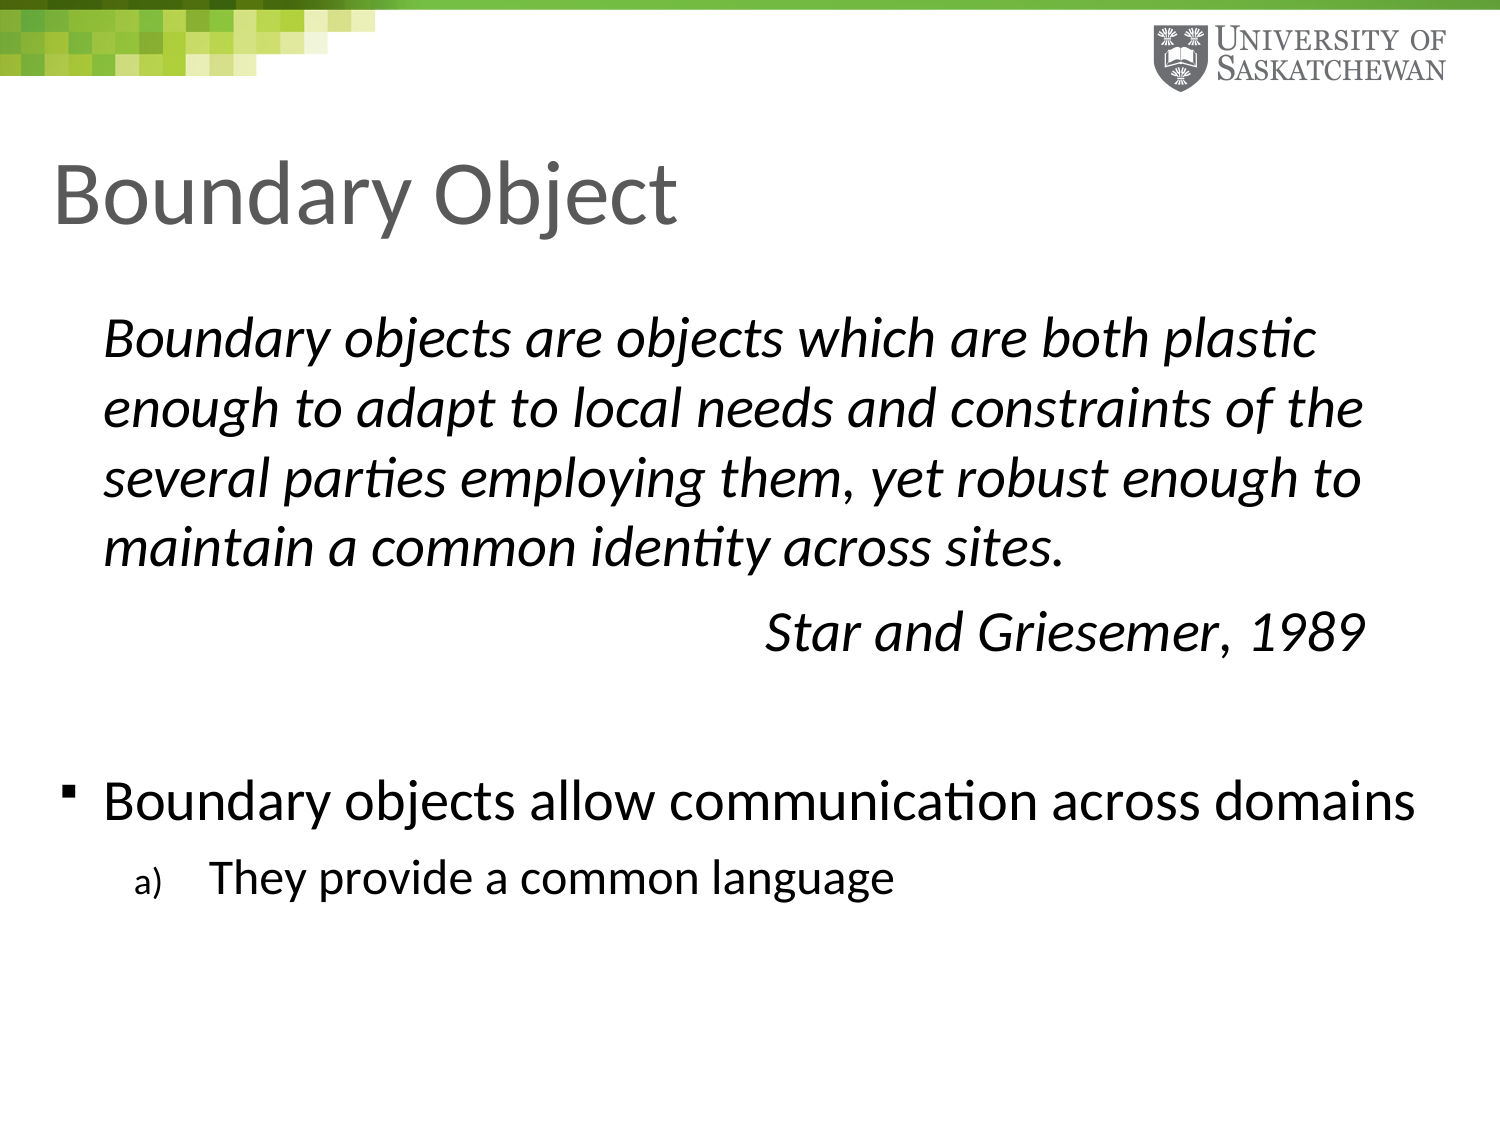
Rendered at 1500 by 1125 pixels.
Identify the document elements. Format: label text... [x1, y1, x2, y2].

list Boundary objects are objects which are both plastic enough to adapt to local needs and constraints of the several parties employing them, yet robust enough to maintain a common identity across sites. Star and Griesemer, 1989 Boundary objects allow communication across domains They provide a common language [44, 291, 1447, 1004]
title Boundary Object [37, 124, 1441, 251]
picture [0, 0, 1500, 397]
